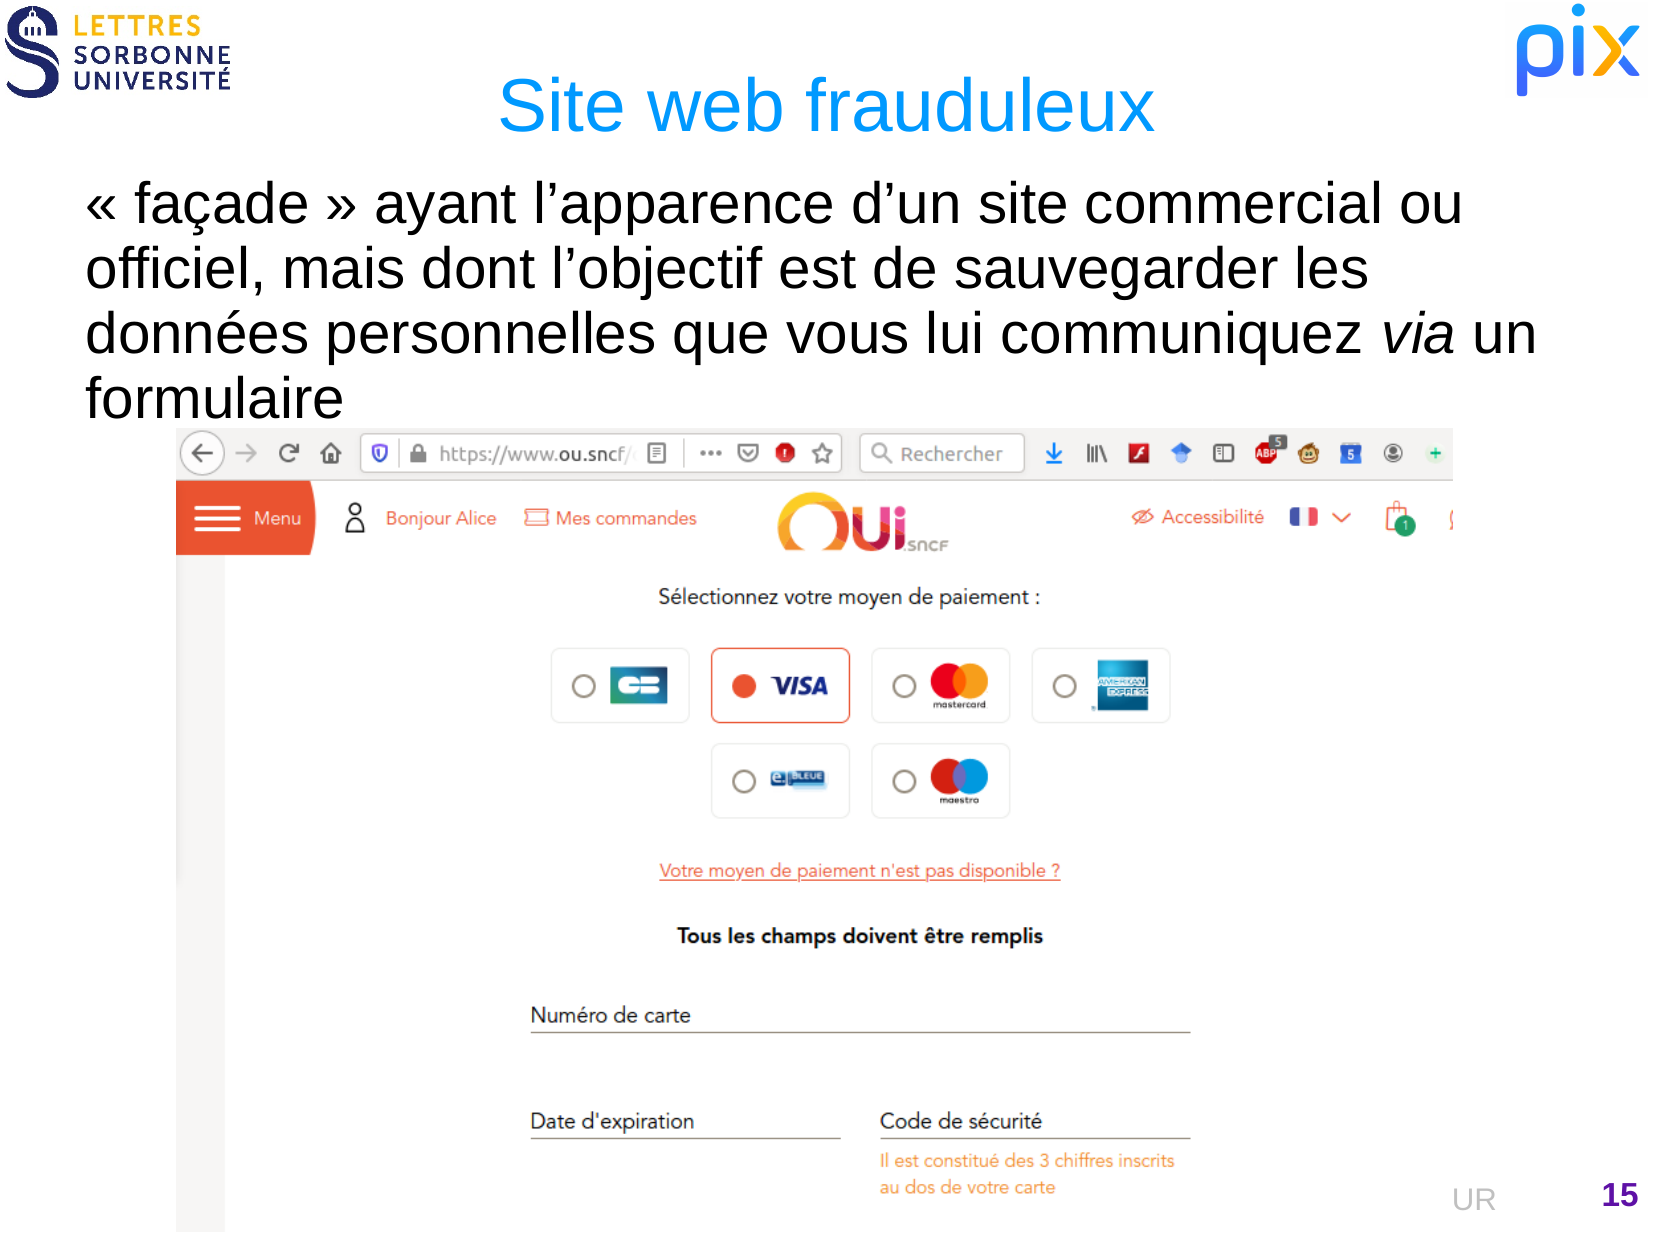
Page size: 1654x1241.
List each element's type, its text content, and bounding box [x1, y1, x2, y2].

picture [1571, 2, 1648, 98]
picture [176, 428, 1453, 1232]
picture [5, 6, 82, 98]
title Site web frauduleux [82, 2, 1571, 171]
list « façade » ayant l’apparence d’un site commercial ou officiel, mais dont l’objectif est de sauvegarder les données personnelles que vous lui communiquez via un formulaire [14, 171, 1604, 891]
